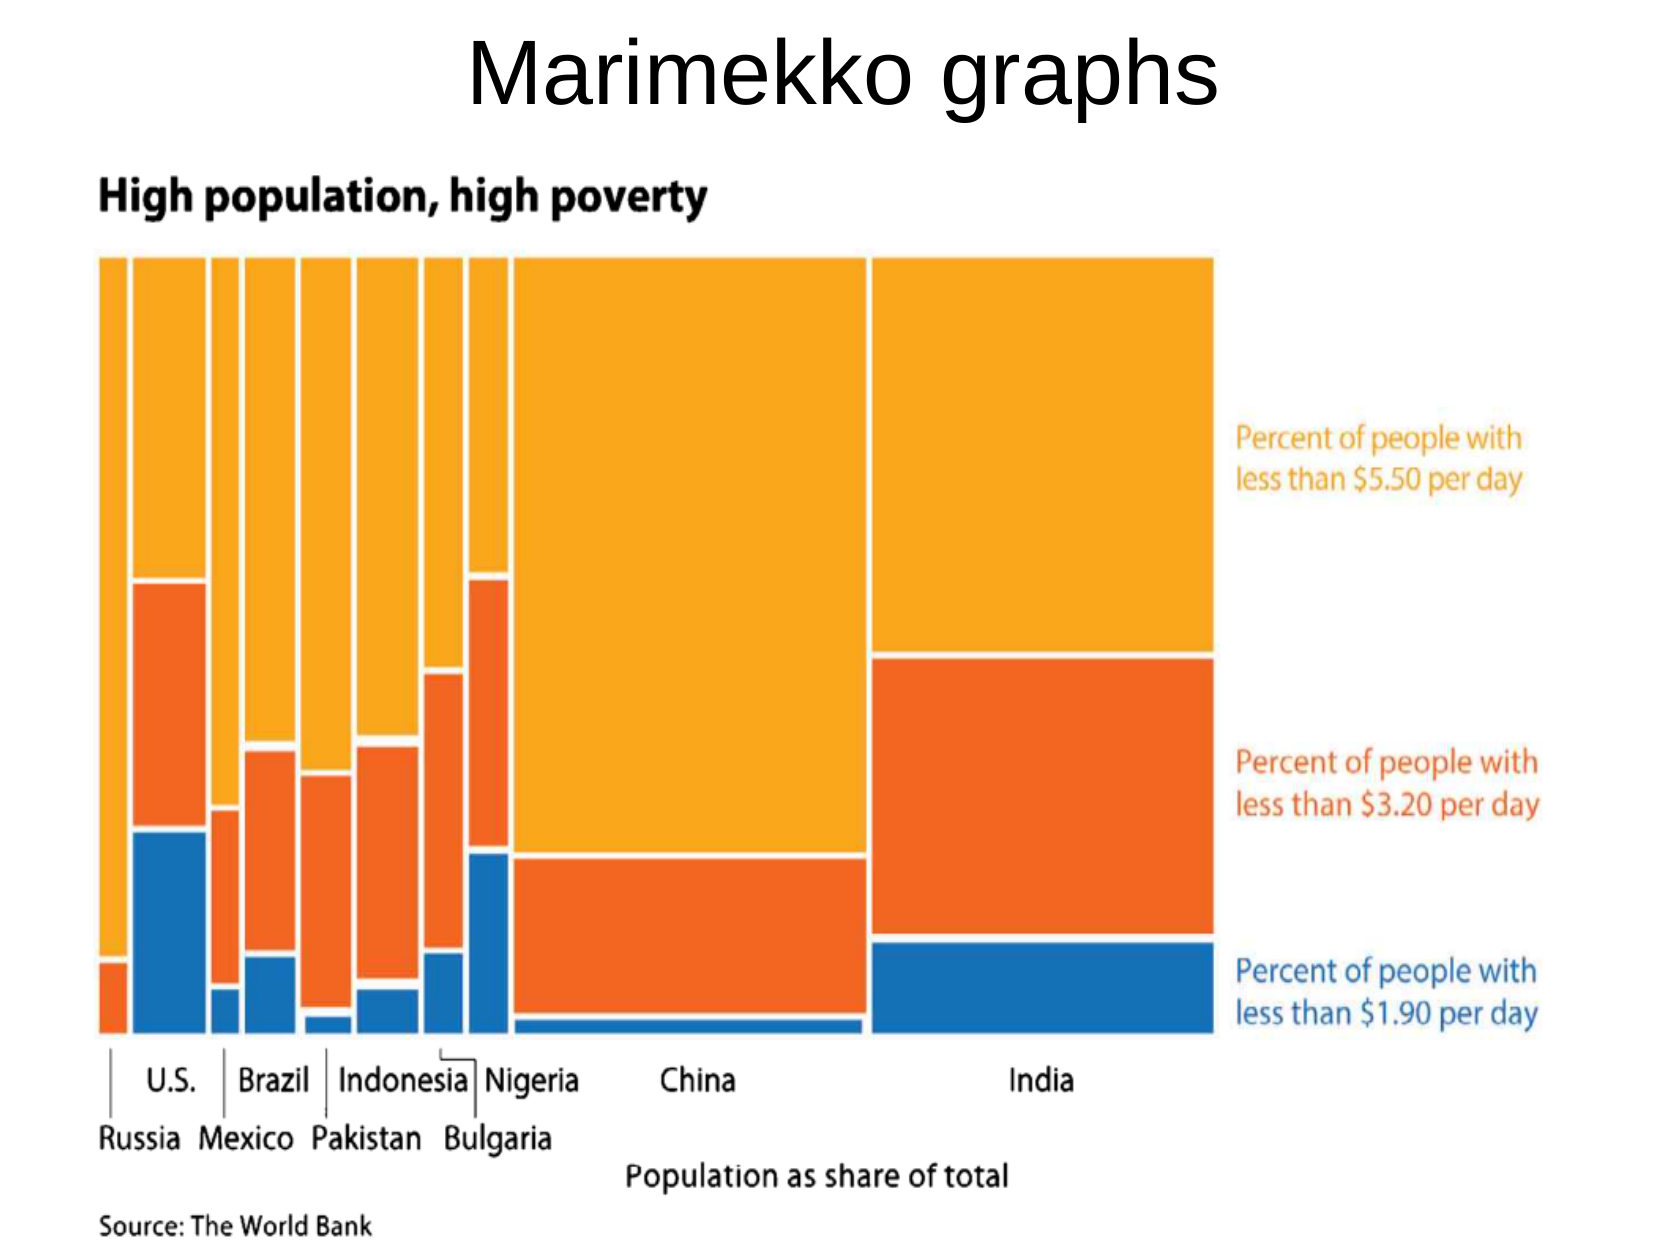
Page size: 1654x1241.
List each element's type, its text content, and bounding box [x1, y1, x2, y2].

picture [26, 134, 1621, 1241]
text_box Marimekko graphs [202, 0, 1486, 176]
